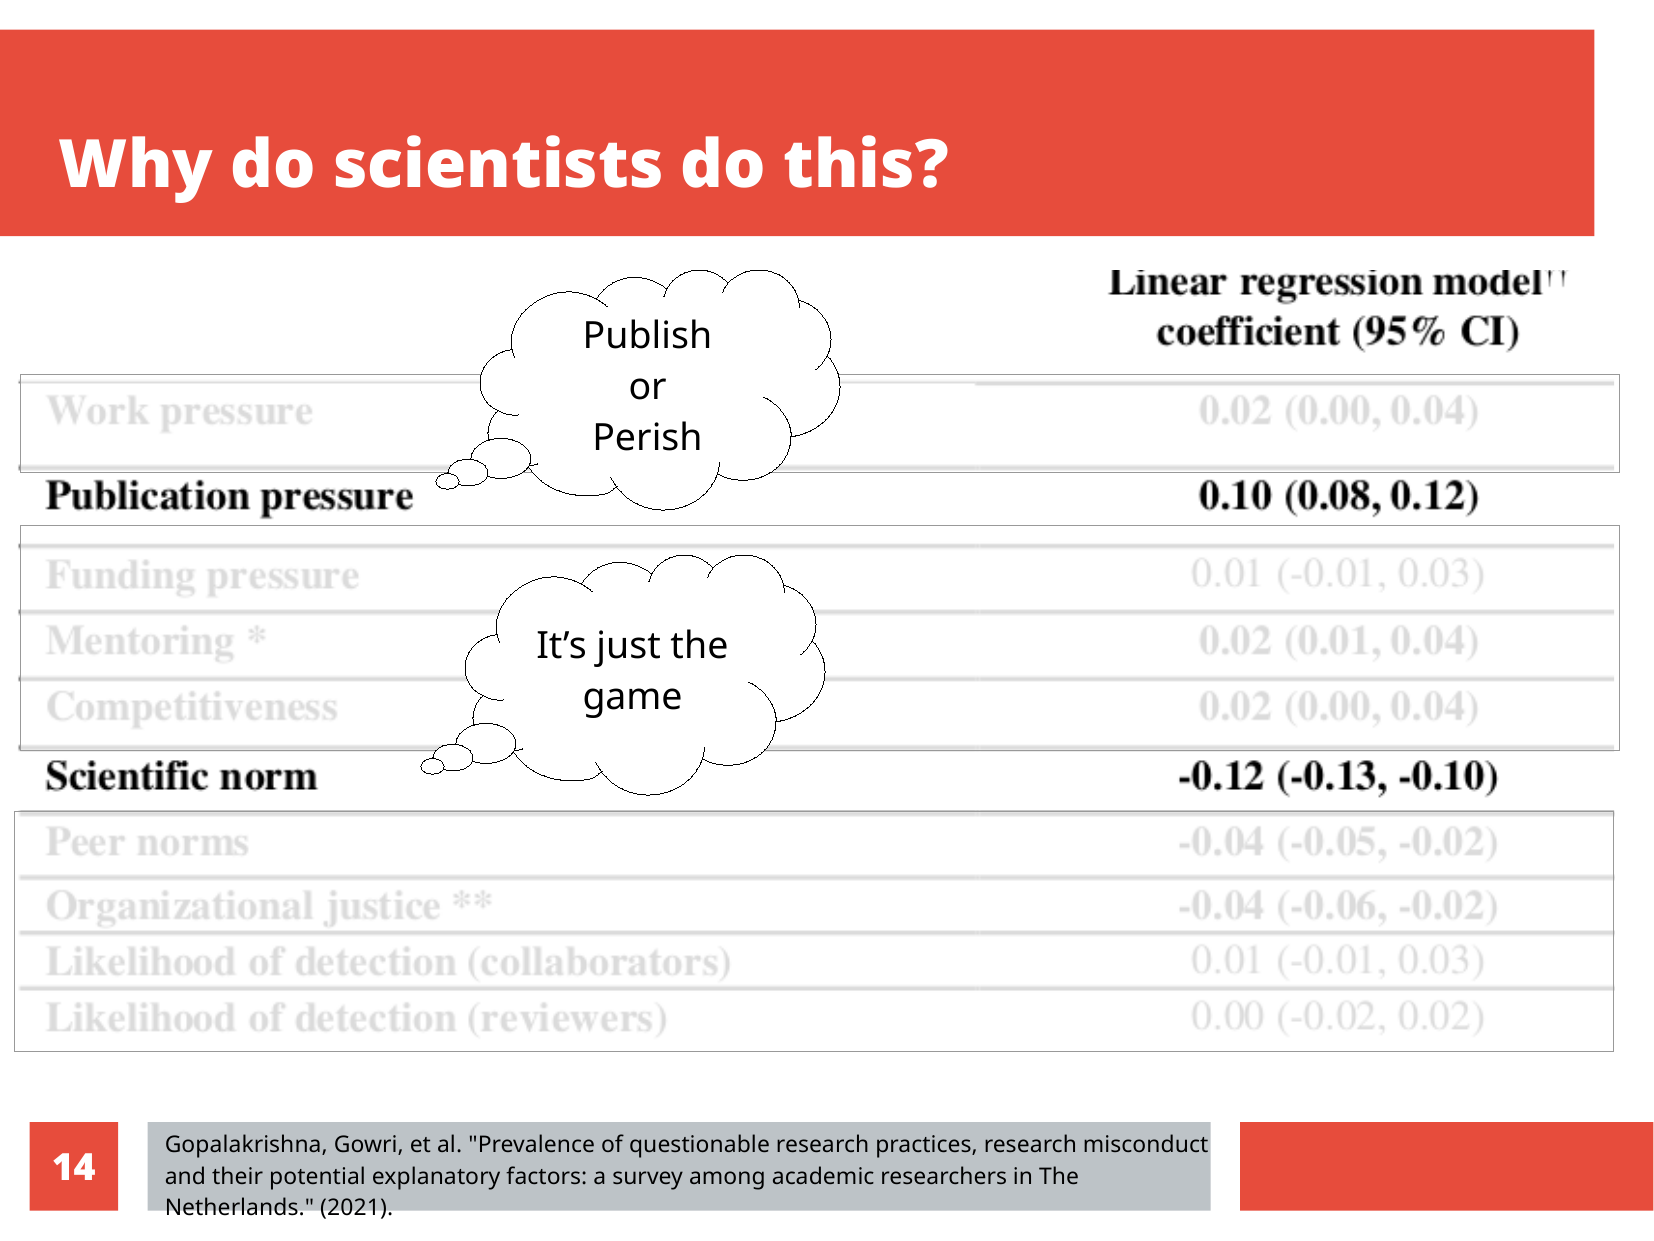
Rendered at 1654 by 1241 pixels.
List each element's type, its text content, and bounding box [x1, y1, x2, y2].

picture [708, 270, 749, 281]
text_box Publish or Perish [435, 270, 841, 511]
text_box [523, 468, 532, 473]
picture [769, 270, 1615, 374]
text_box Gopalakrishna, Gowri, et al. "Prevalence of questionable research practices, research misconduct and their potential explanatory factors: a survey among academic researchers in The Netherlands." (2021). [150, 1120, 1243, 1217]
picture [15, 270, 1615, 1051]
text_box [772, 374, 1620, 473]
text_box [20, 525, 1620, 751]
text_box It’s just the game [420, 555, 826, 796]
text_box [20, 374, 497, 473]
text_box [14, 811, 1614, 1052]
title Why do scientists do this? [59, 59, 1595, 207]
